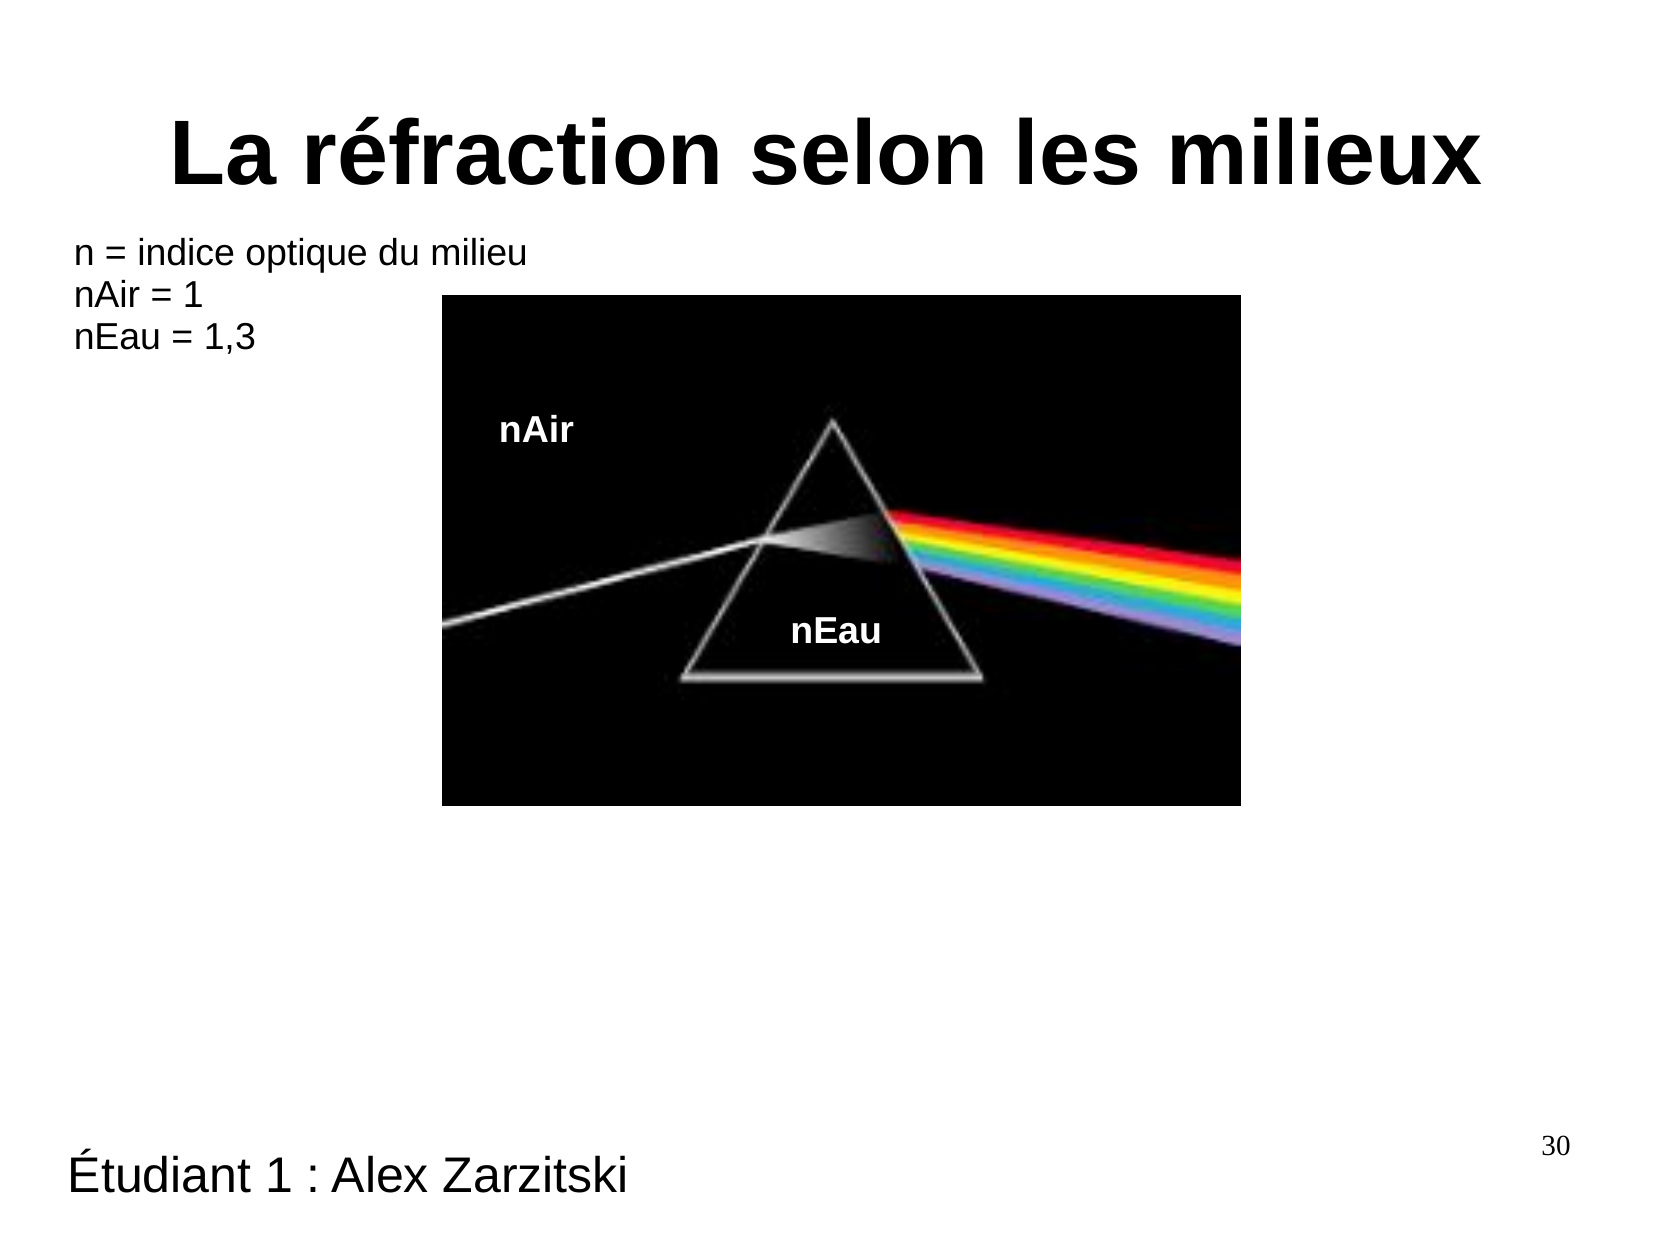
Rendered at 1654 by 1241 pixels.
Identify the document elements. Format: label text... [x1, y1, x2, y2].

text_box nEau [775, 602, 957, 702]
title La réfraction selon les milieux [82, 49, 1571, 257]
text_box n = indice optique du milieu nAir = 1 nEau = 1,3 [59, 224, 615, 366]
picture [442, 295, 1241, 806]
text_box nAir [484, 401, 699, 501]
text_box Étudiant 1 : Alex Zarzitski [53, 1139, 650, 1211]
